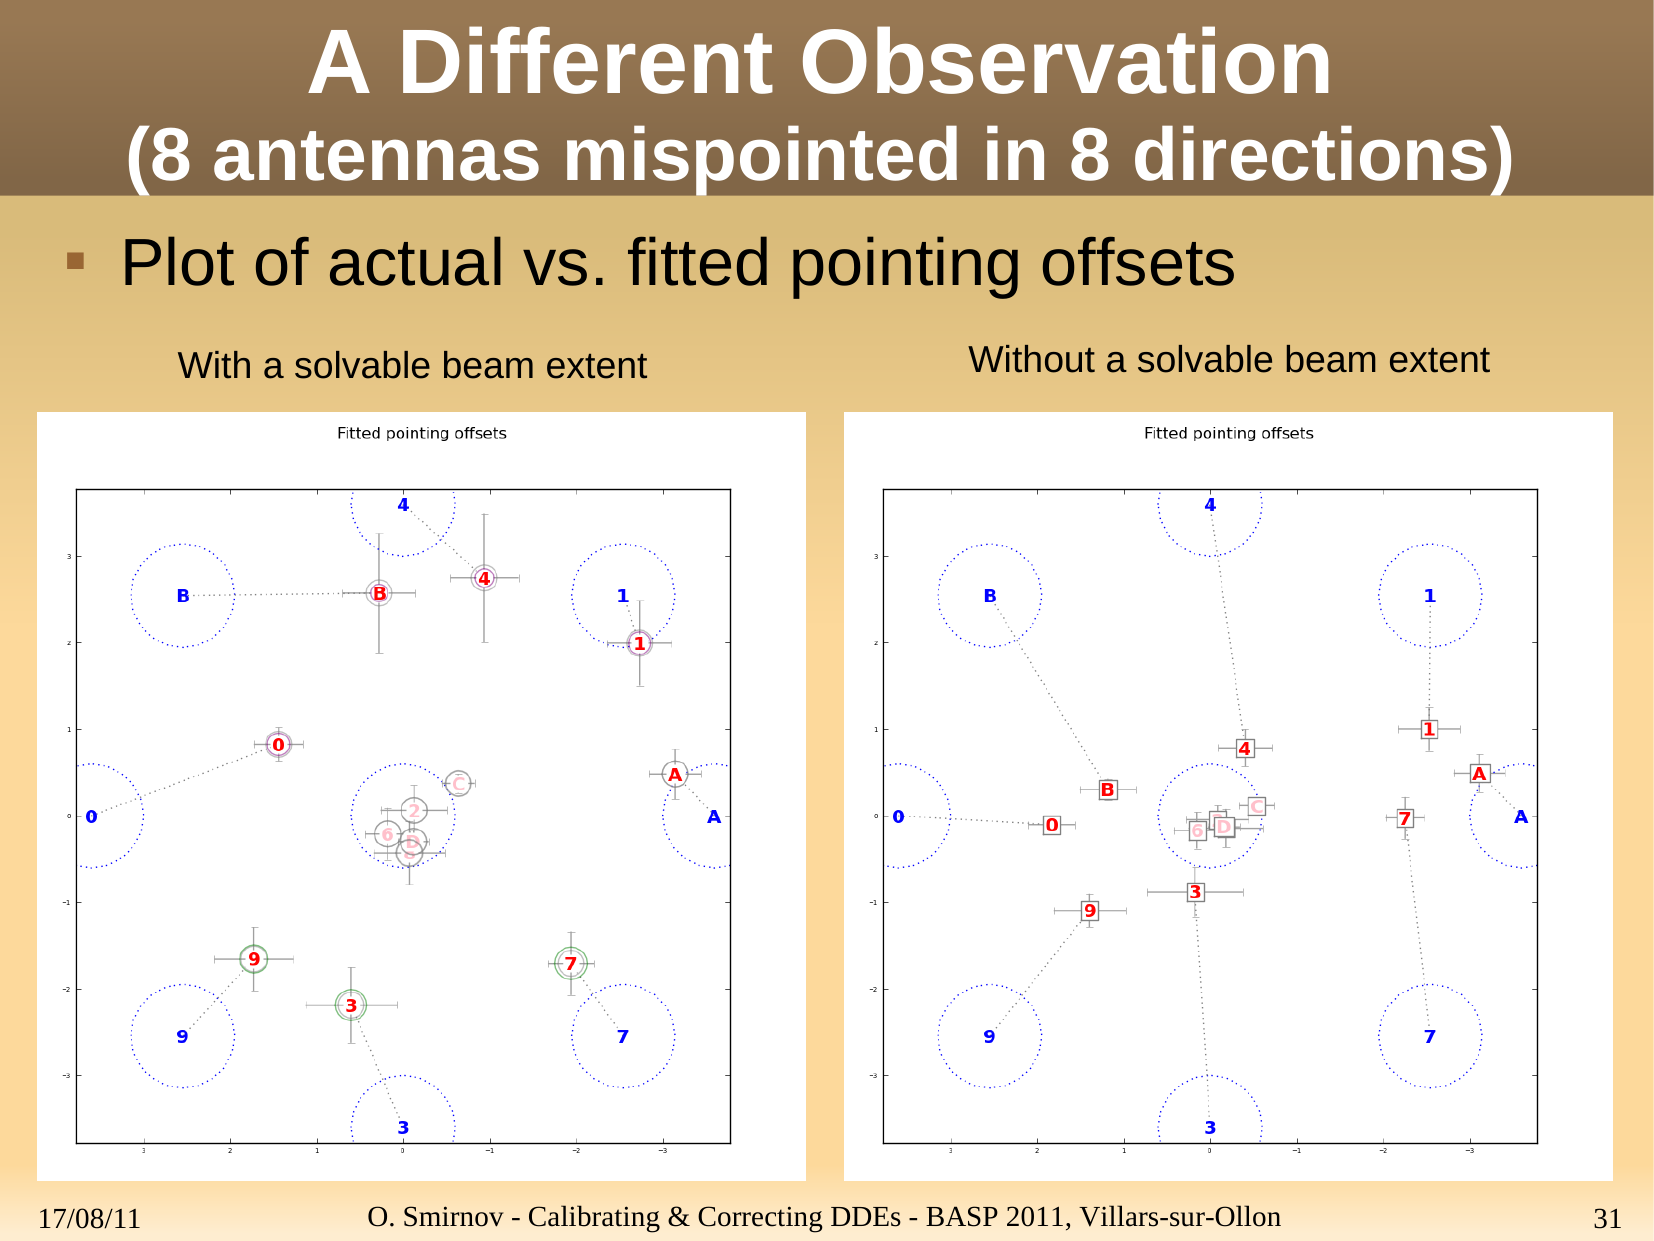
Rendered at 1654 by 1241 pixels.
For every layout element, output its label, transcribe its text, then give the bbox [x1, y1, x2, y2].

title A Different Observation (8 antennas mispointed in 8 directions) [76, 7, 1565, 200]
list Plot of actual vs. fitted pointing offsets [49, 225, 1538, 1029]
picture [0, 0, 1654, 1241]
text_box With a solvable beam extent [37, 337, 788, 395]
text_box Without a solvable beam extent [854, 331, 1605, 389]
